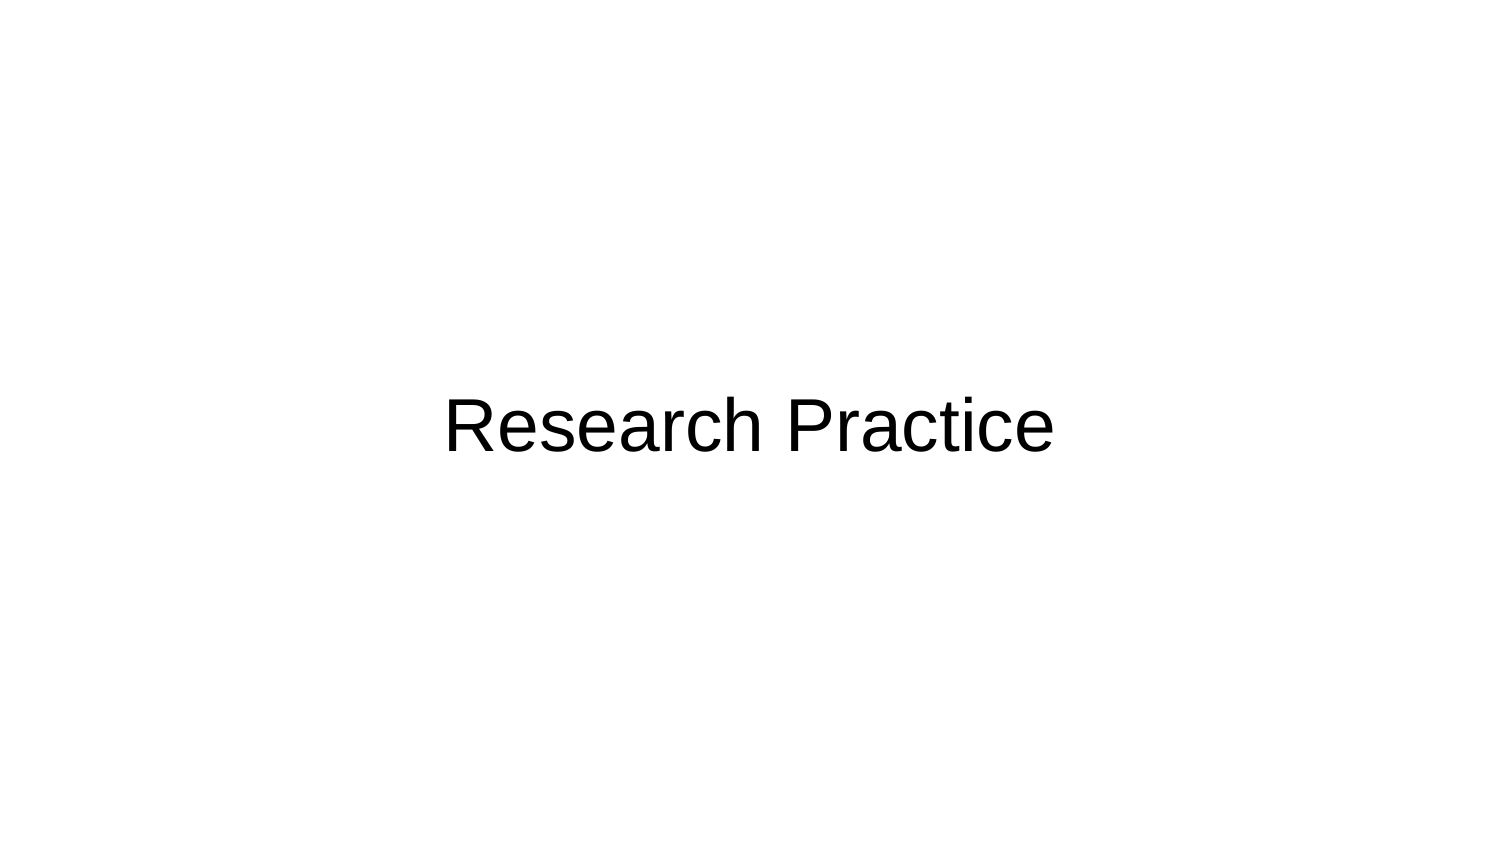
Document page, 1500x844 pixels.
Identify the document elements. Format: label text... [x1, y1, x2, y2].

title Research Practice [51, 352, 1449, 491]
